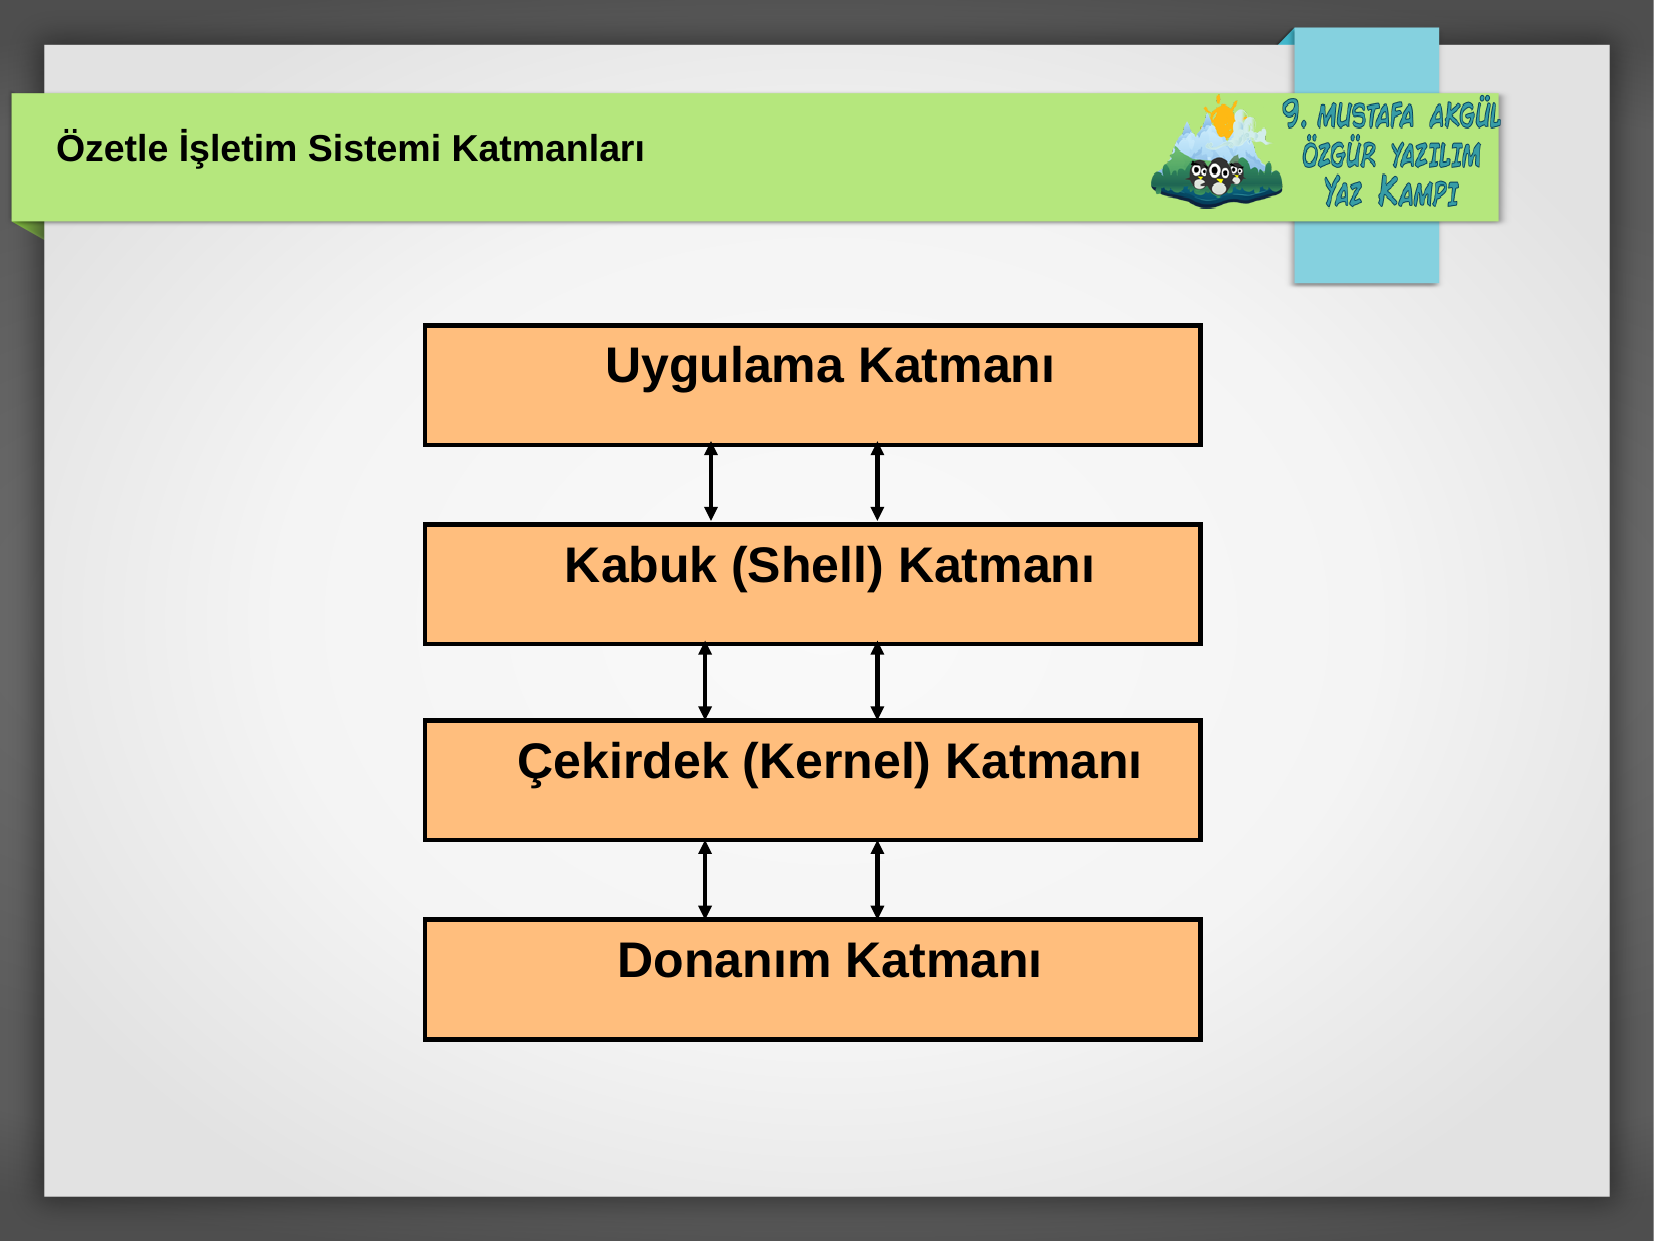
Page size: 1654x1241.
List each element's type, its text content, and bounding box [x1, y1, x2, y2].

picture [0, 0, 1654, 1241]
text_box Özetle İşletim Sistemi Katmanları [41, 120, 1134, 220]
text_box Uygulama Katmanı [425, 325, 1201, 445]
text_box Donanım Katmanı [425, 919, 1201, 1040]
text_box Kabuk (Shell) Katmanı [425, 524, 1201, 645]
text_box Çekirdek (Kernel) Katmanı [425, 720, 1201, 841]
